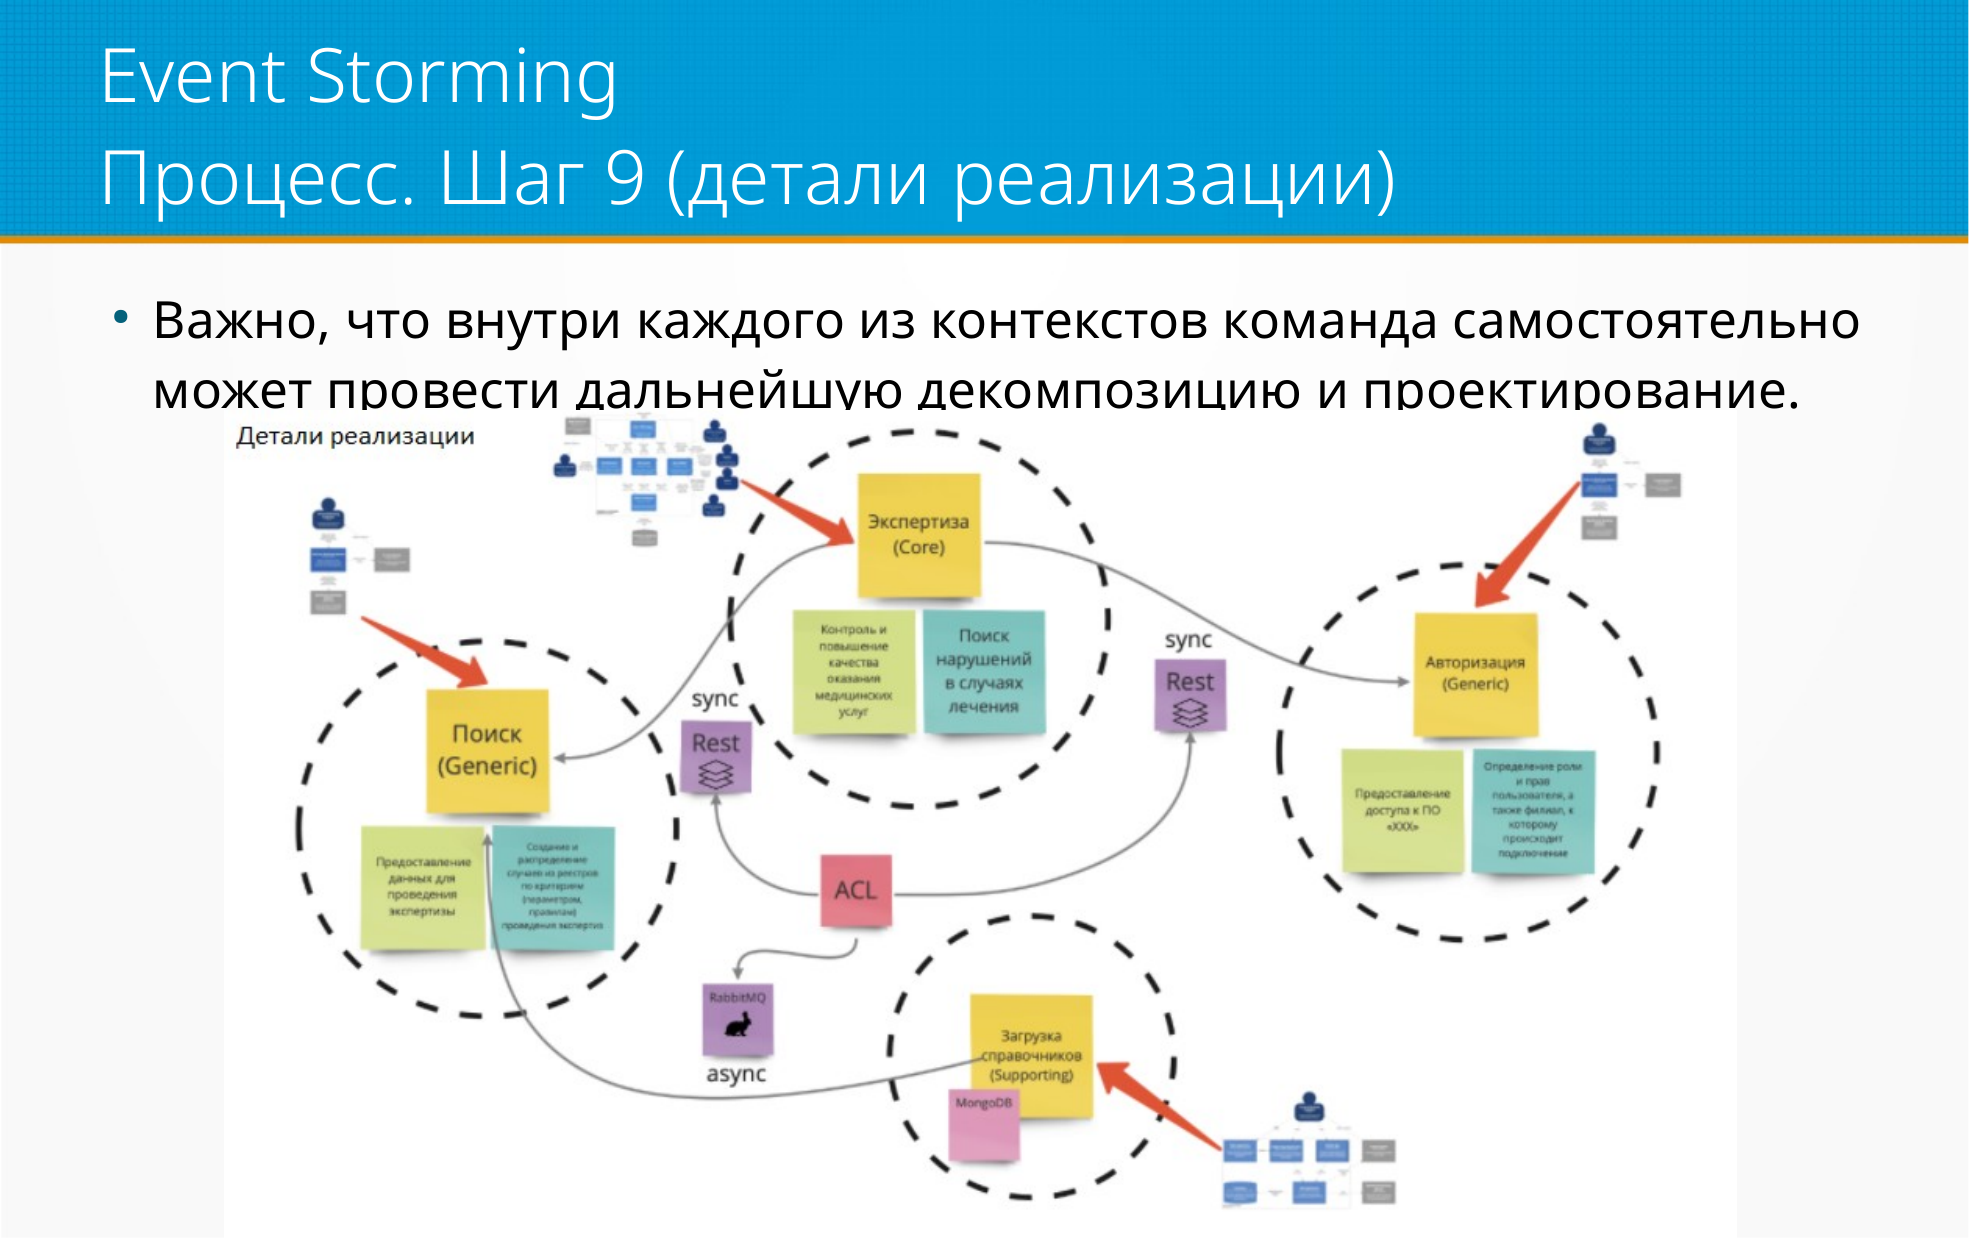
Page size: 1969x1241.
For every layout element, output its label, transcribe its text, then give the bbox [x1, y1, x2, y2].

title Event Storming Процесс. Шаг 9 (детали реализации) [98, 19, 1870, 227]
picture [0, 233, 1969, 1241]
list Важно, что внутри каждого из контекстов команда самостоятельно может провести дальнейшую декомпозицию и проектирование. [98, 283, 1969, 426]
